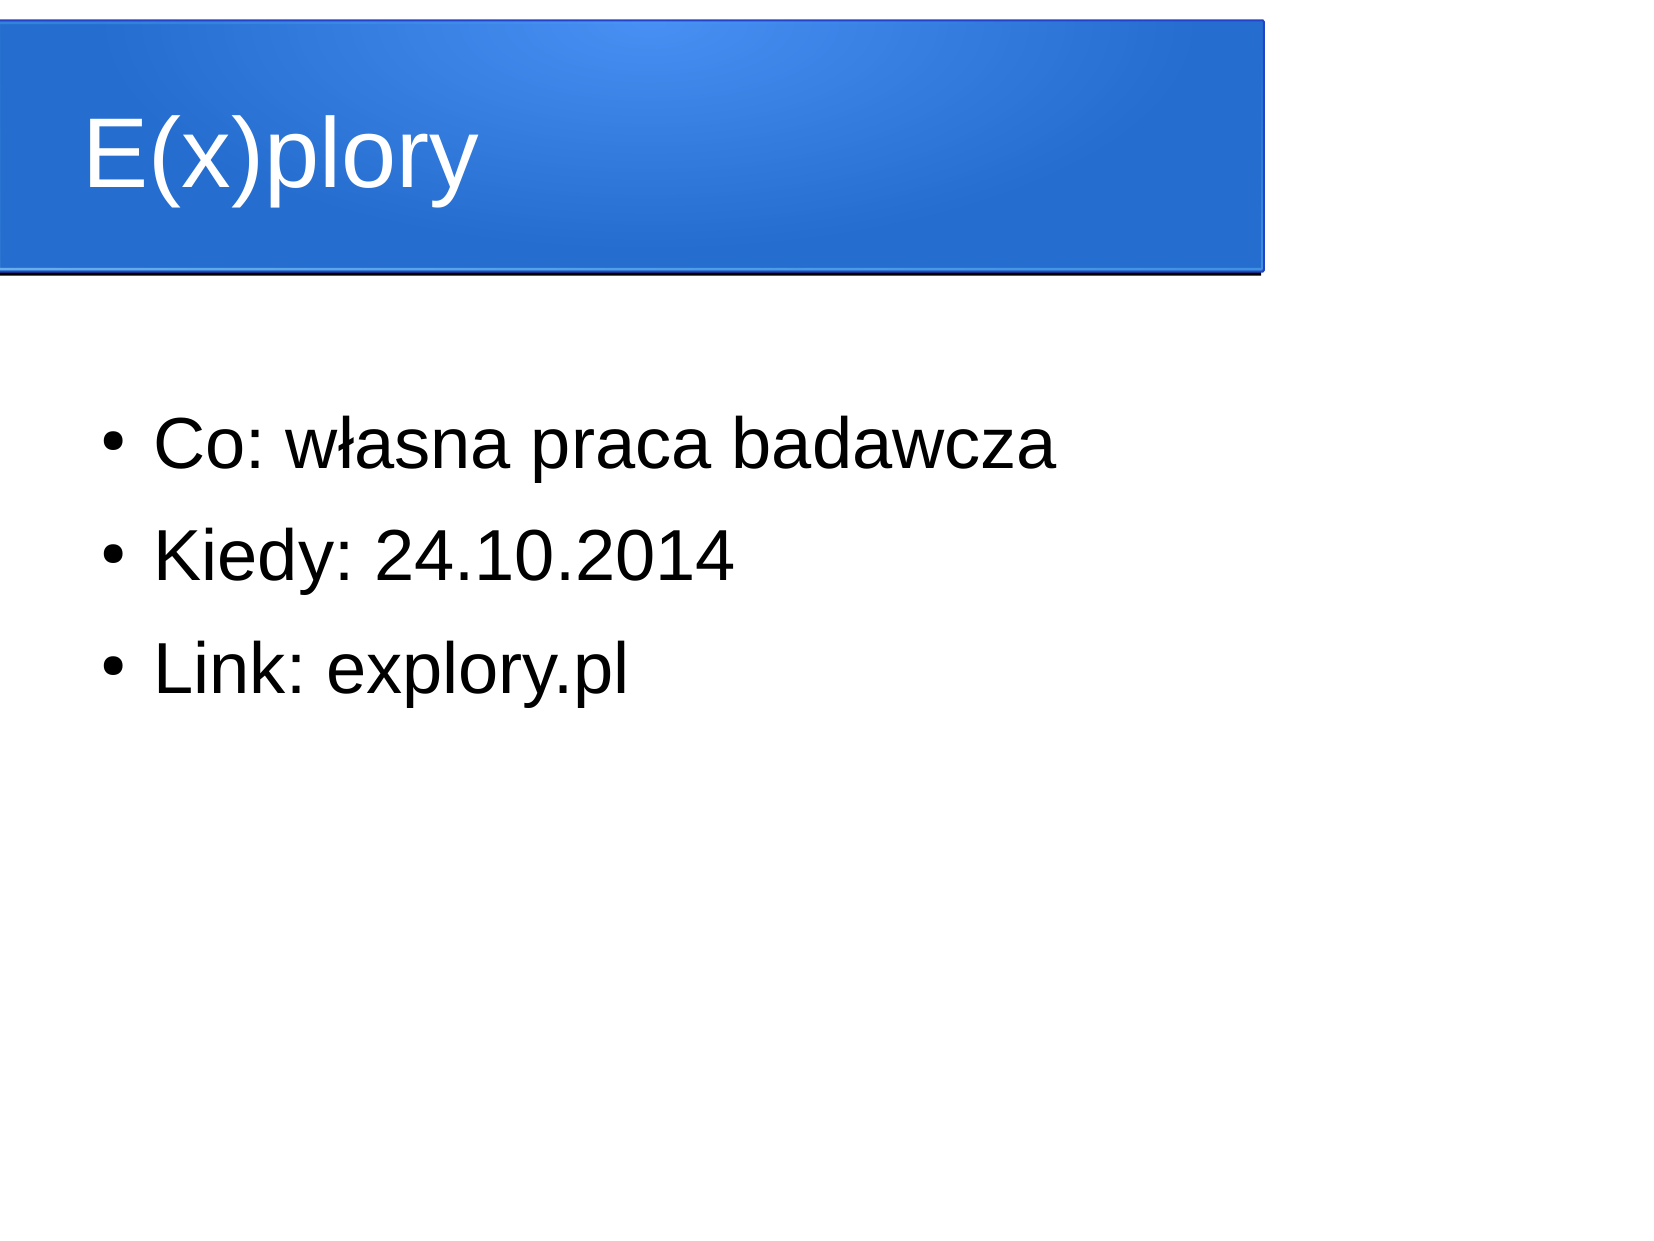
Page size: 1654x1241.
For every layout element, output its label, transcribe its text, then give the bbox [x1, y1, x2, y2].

list Co: własna praca badawcza Kiedy: 24.10.2014 Link: explory.pl [82, 290, 1538, 1010]
title E(x)plory [82, 49, 1250, 257]
